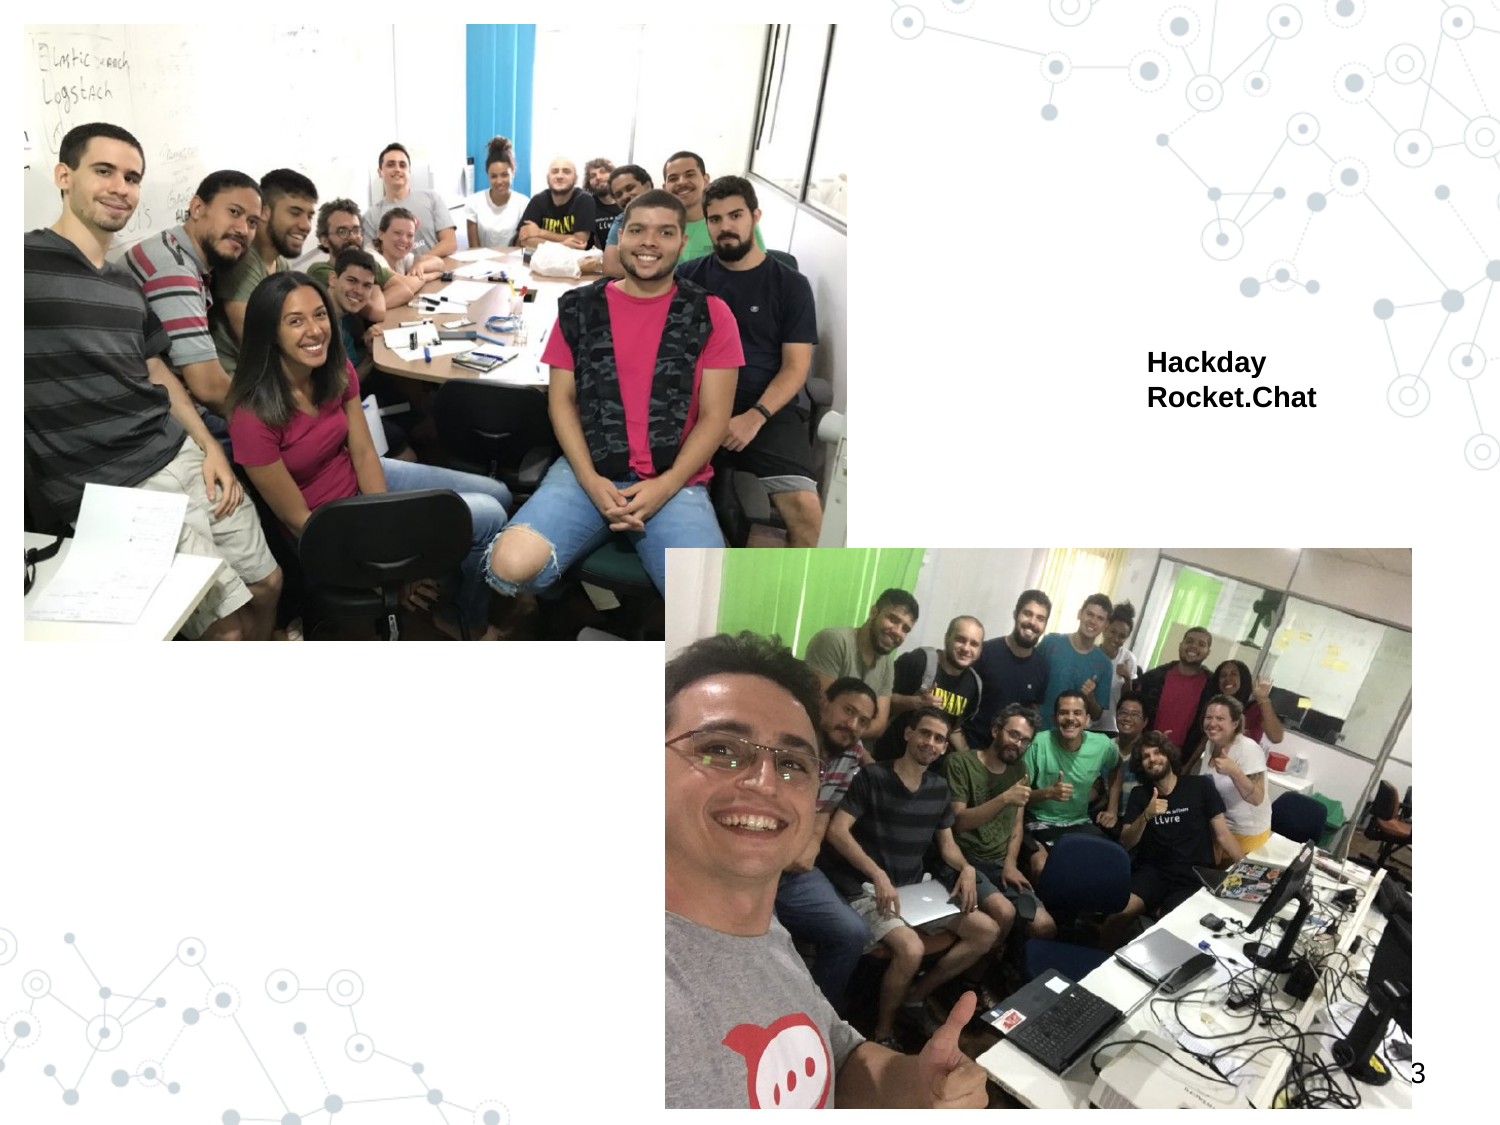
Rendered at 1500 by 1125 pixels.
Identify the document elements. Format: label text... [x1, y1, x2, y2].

slide_number <number> [1378, 1038, 1469, 1125]
text_box Hackday Rocket.Chat [1131, 328, 1438, 469]
picture [0, 0, 1500, 1125]
